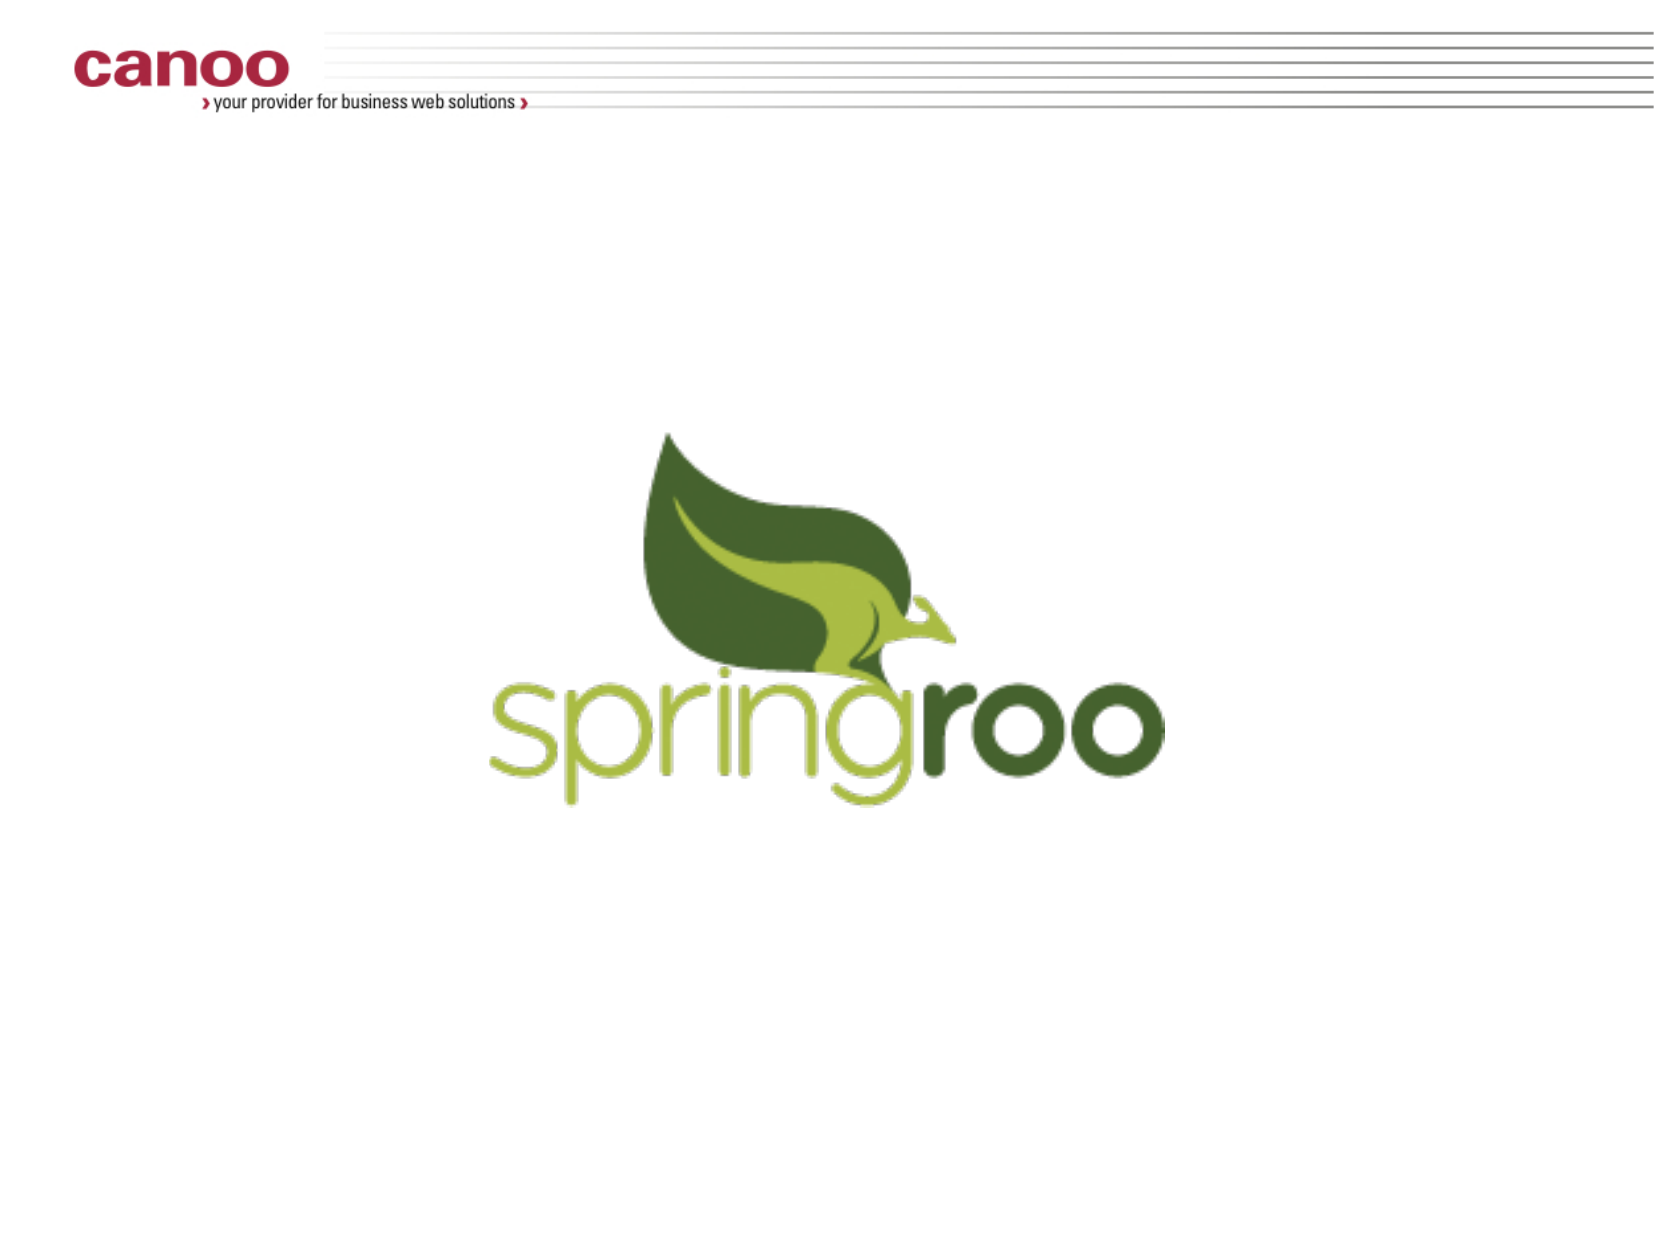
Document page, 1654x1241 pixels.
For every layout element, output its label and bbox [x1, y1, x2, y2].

picture [0, 0, 1654, 166]
picture [489, 432, 1165, 808]
